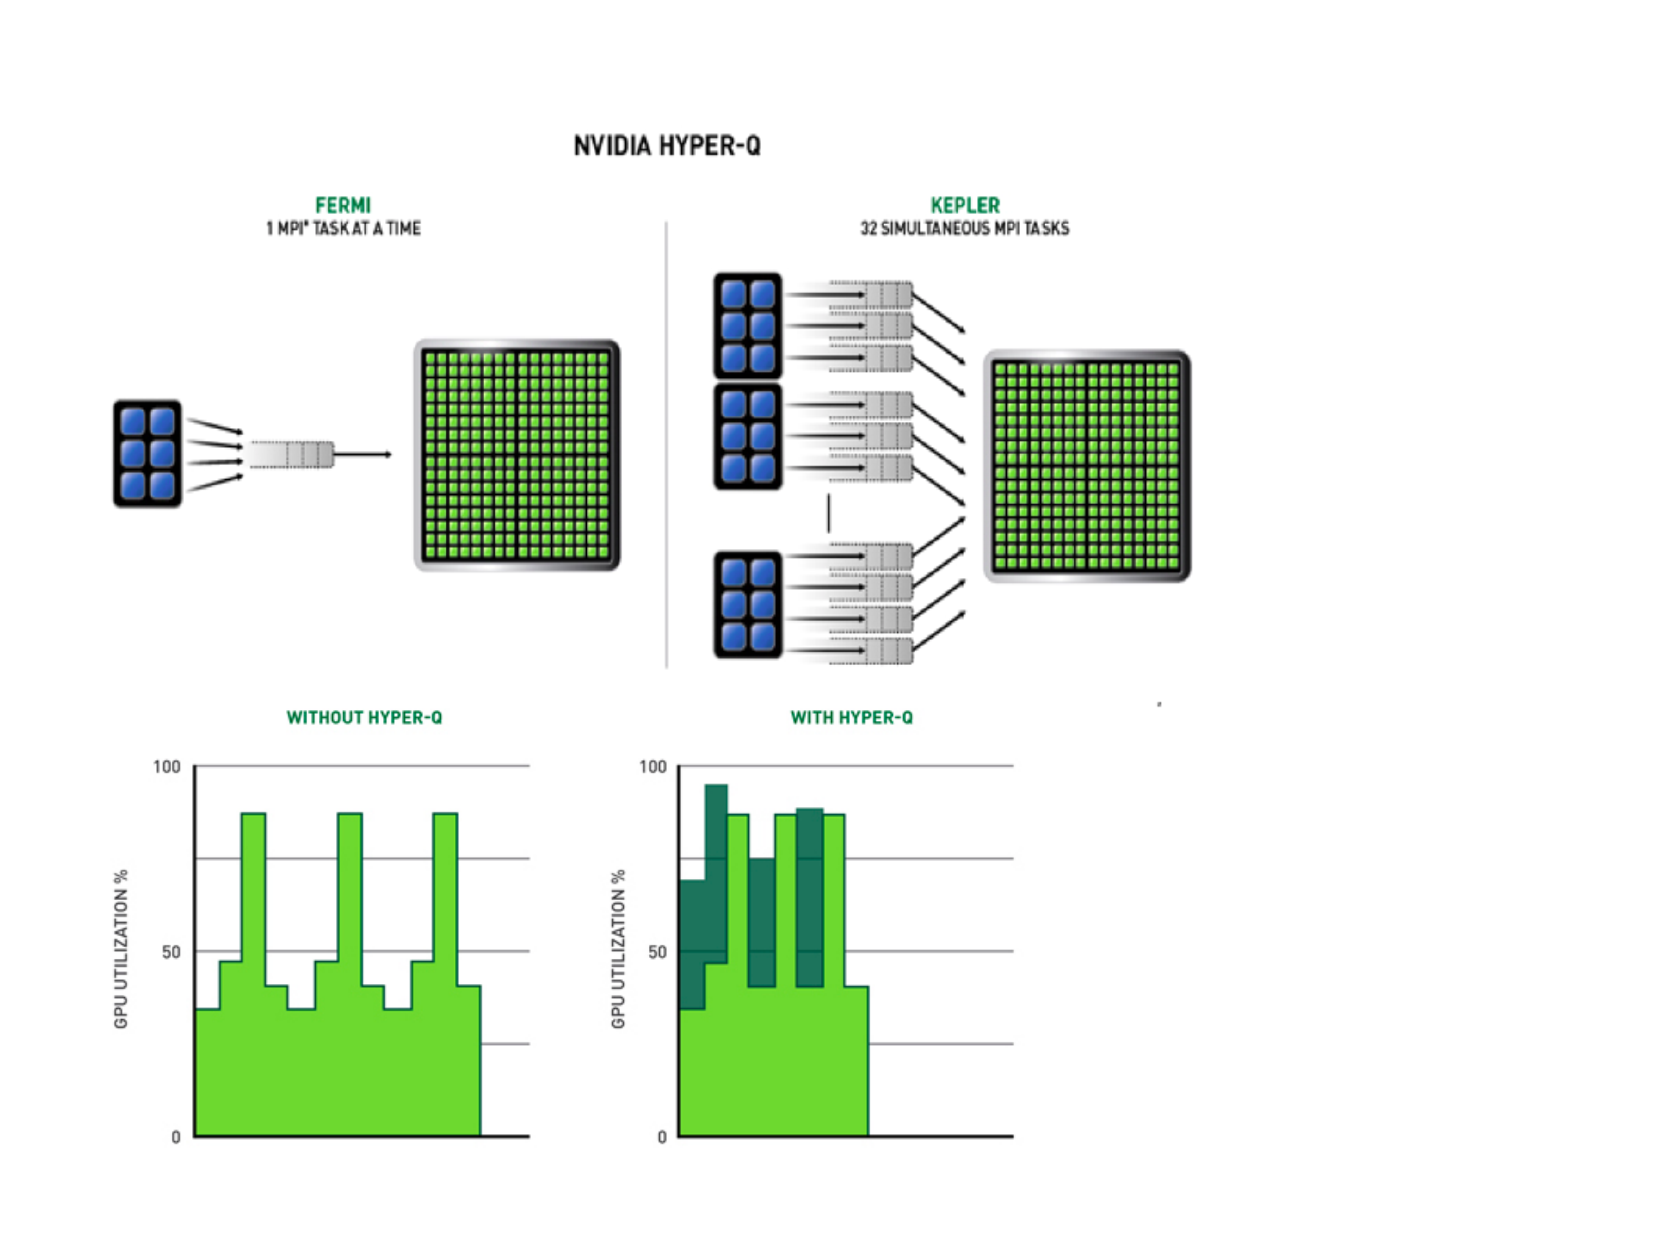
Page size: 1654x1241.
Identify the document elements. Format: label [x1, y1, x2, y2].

picture [70, 106, 1229, 1175]
